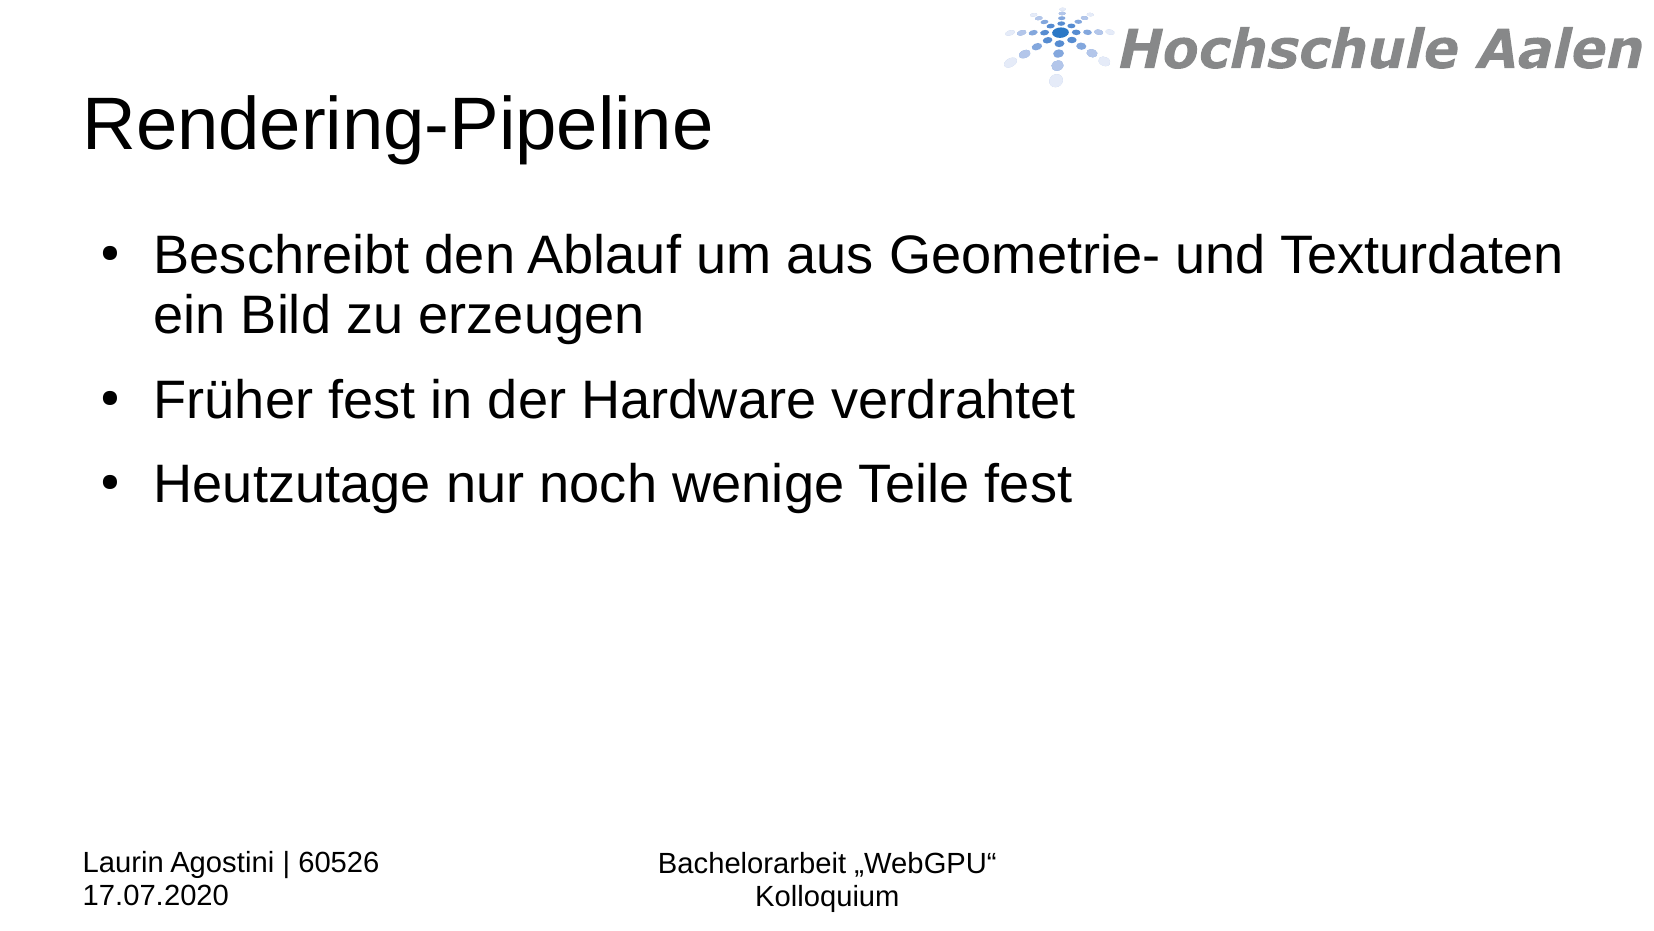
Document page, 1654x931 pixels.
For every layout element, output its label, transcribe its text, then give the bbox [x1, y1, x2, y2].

list Beschreibt den Ablauf um aus Geometrie- und Texturdaten ein Bild zu erzeugen Früher fest in der Hardware verdrahtet Heutzutage nur noch wenige Teile fest [82, 224, 1571, 764]
title Rendering-Pipeline [82, 47, 1235, 201]
